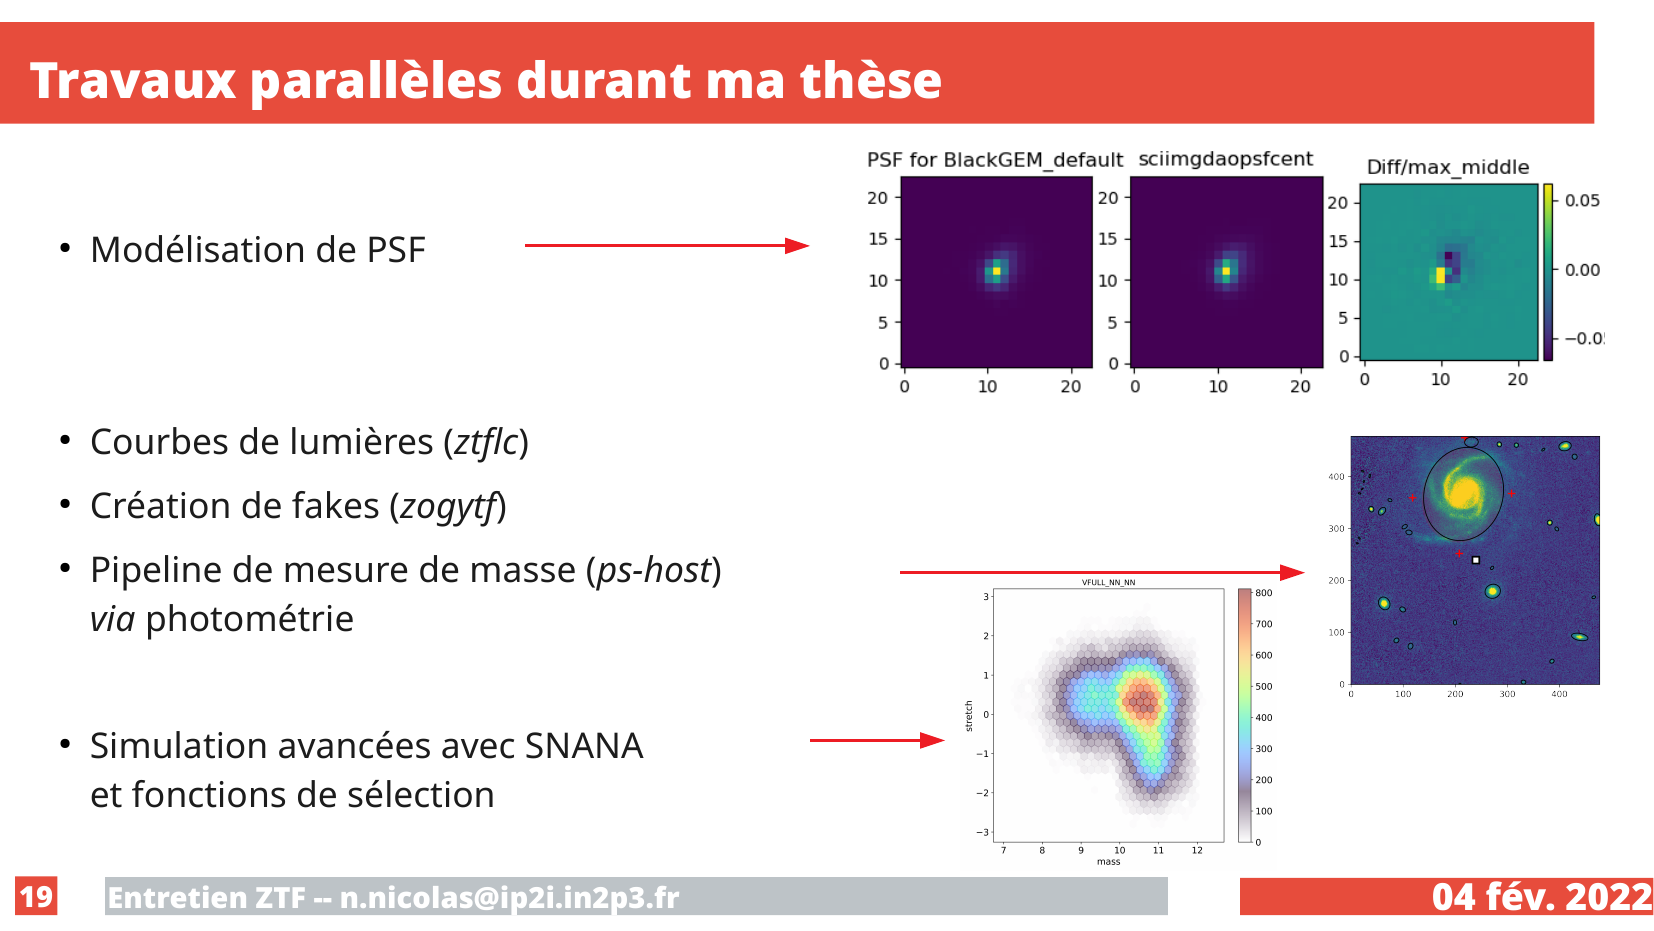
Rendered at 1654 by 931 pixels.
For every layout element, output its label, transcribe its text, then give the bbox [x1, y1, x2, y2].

picture [1322, 430, 1606, 706]
title Travaux parallèles durant ma thèse [29, 44, 1565, 113]
list Modélisation de PSF Courbes de lumières (ztflc) Création de fakes (zogytf) Pipeline de mesure de masse (ps-host) via photométrie Simulation avancées avec SNANA et fonctions de sélection [58, 225, 1565, 820]
picture [854, 135, 1605, 405]
picture [960, 575, 1277, 871]
